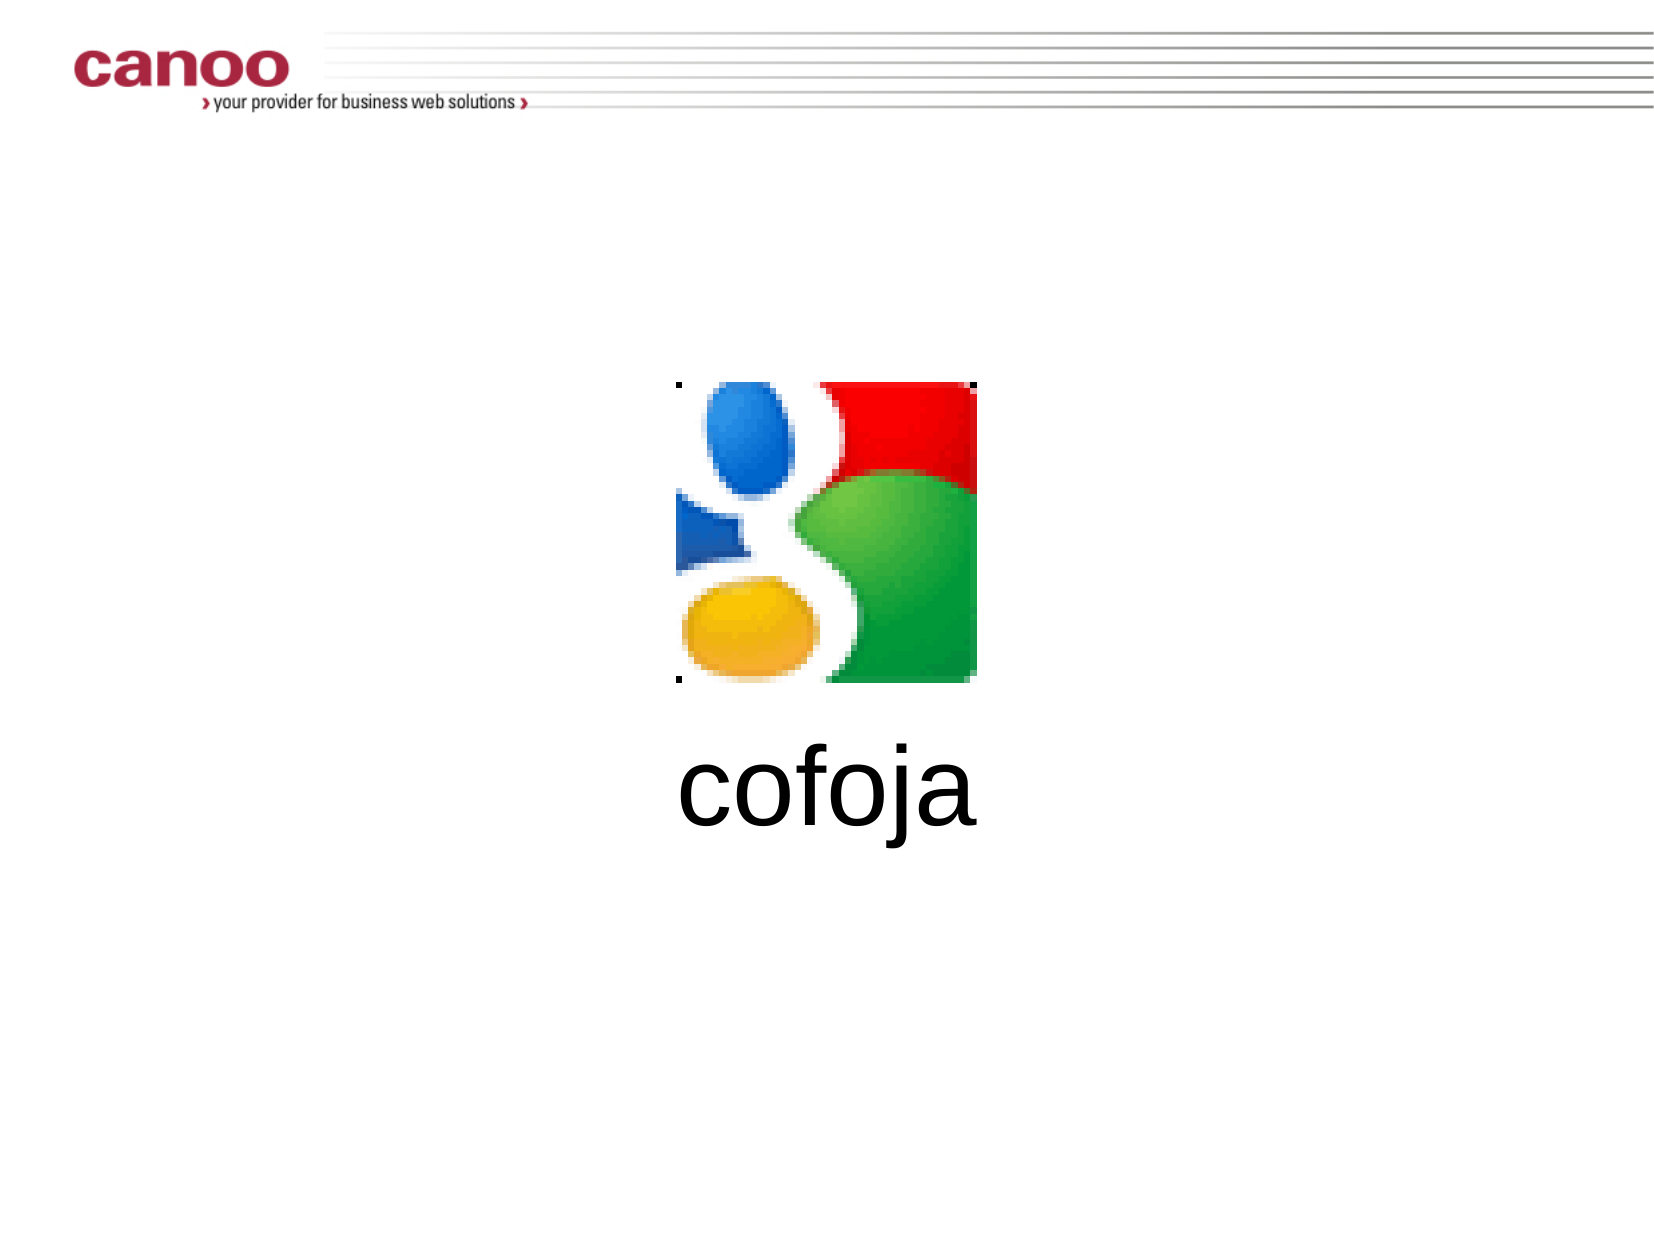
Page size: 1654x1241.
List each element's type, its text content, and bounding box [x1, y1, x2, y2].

picture [0, 0, 1654, 166]
text_box cofoja [661, 717, 992, 858]
picture [676, 382, 977, 683]
